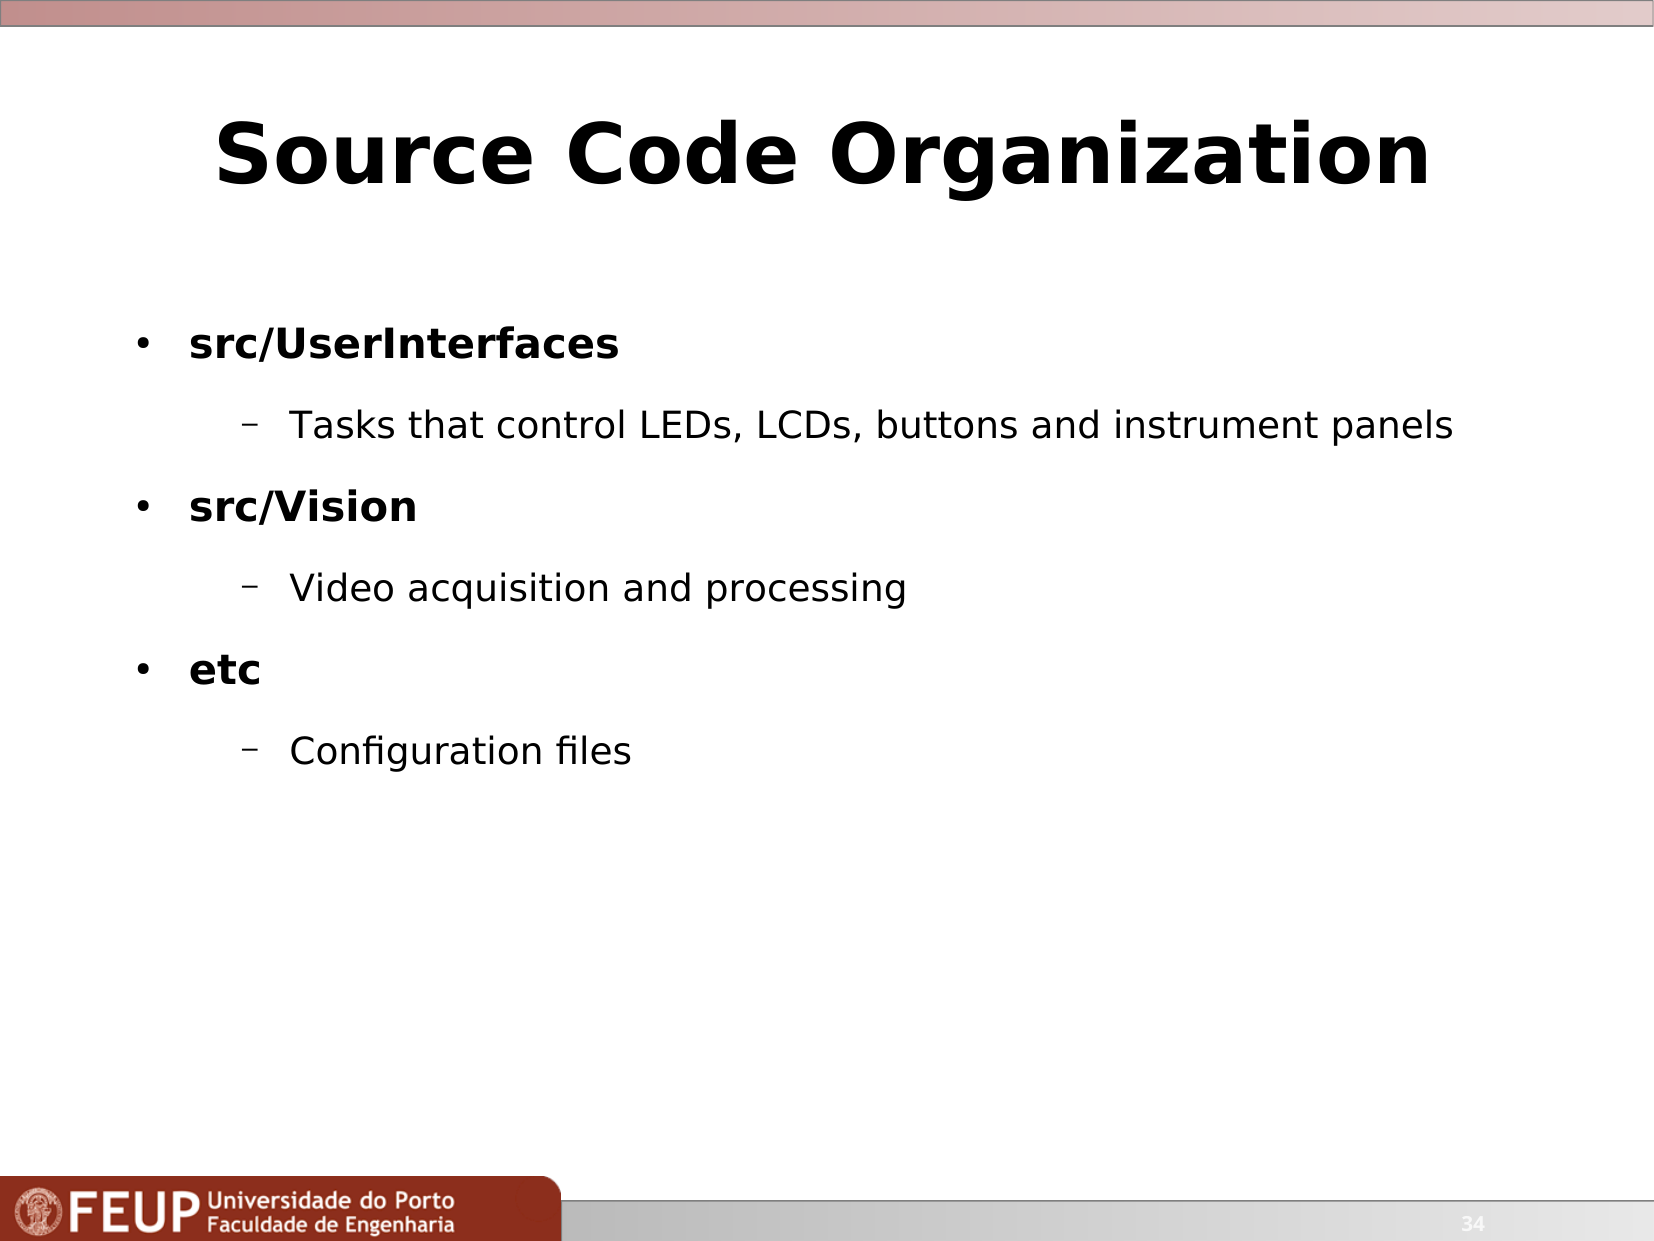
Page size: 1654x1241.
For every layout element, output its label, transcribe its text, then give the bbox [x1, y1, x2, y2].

list src/UserInterfaces Tasks that control LEDs, LCDs, buttons and instrument panels src/Vision Video acquisition and processing etc Configuration files [118, 319, 1571, 1040]
title Source Code Organization [64, 70, 1582, 239]
picture [0, 1176, 561, 1241]
